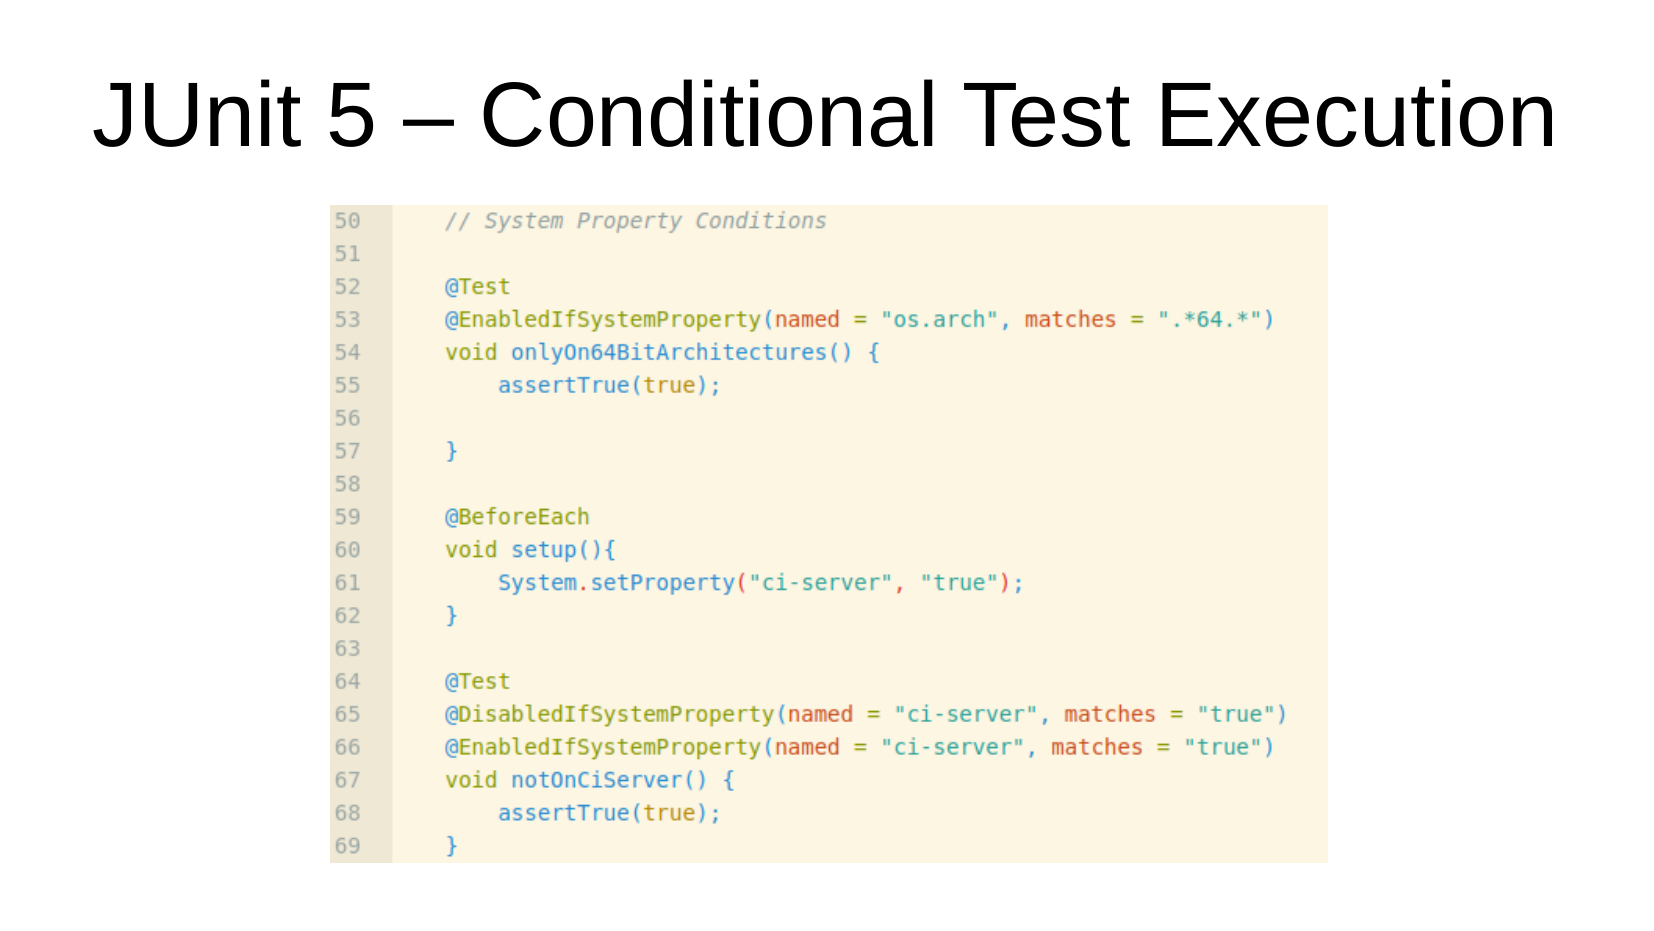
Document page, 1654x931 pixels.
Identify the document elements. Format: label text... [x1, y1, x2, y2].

title JUnit 5 – Conditional Test Execution [82, 37, 1571, 193]
picture [330, 205, 1328, 863]
